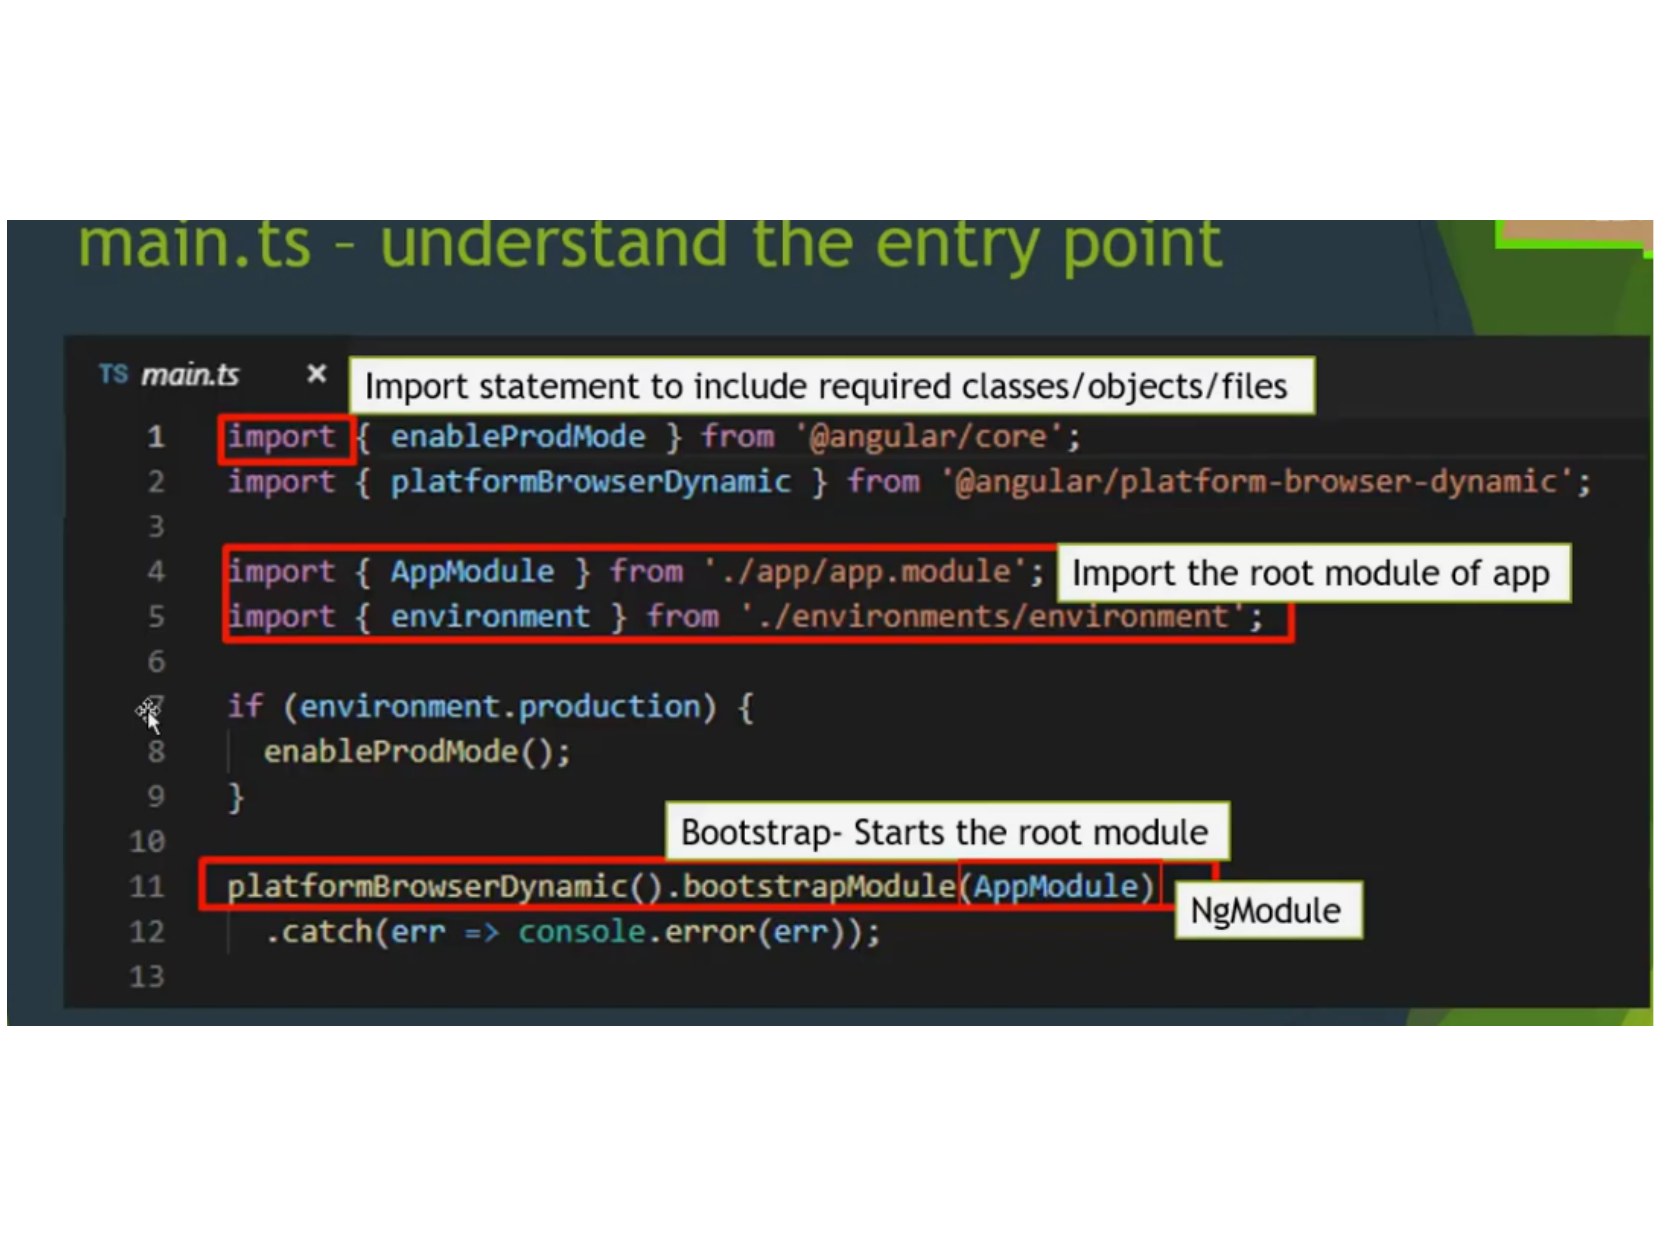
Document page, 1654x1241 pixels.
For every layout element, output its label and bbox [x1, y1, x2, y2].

picture [7, 220, 1654, 1026]
